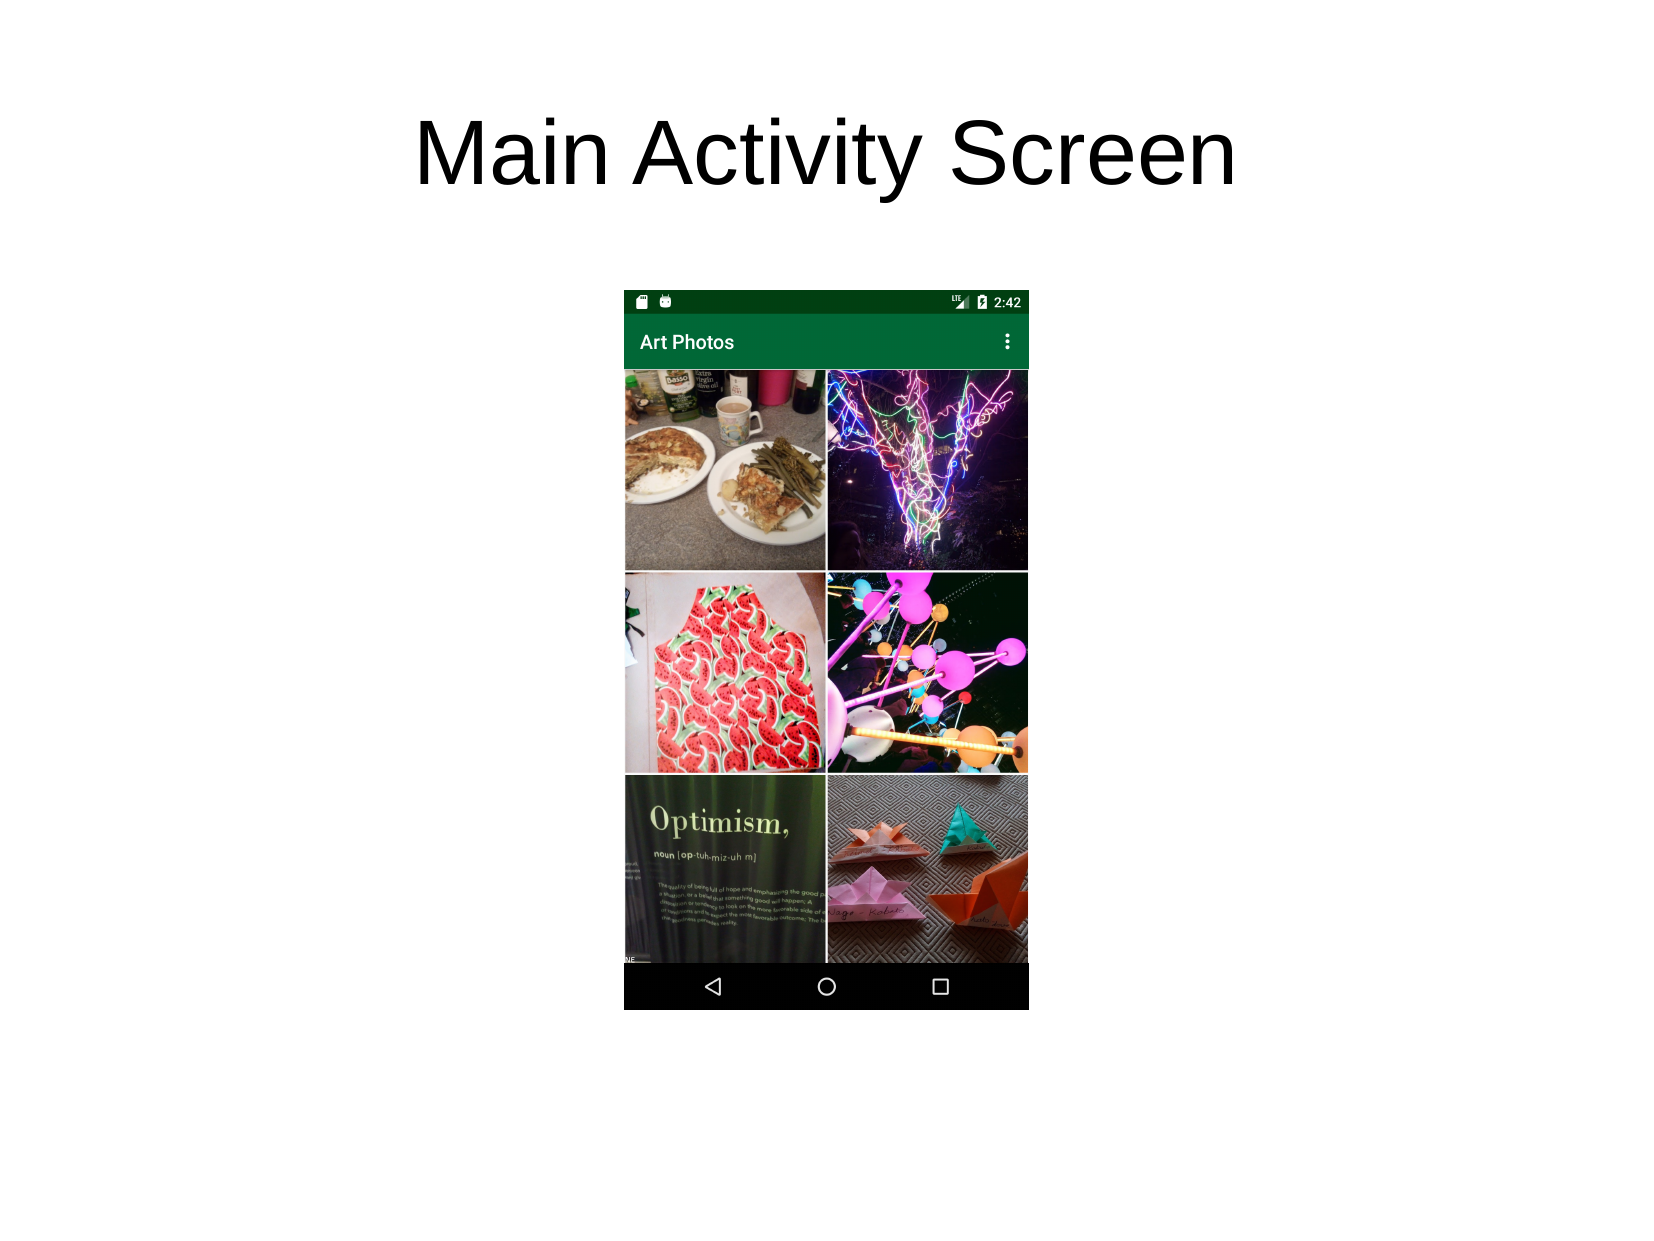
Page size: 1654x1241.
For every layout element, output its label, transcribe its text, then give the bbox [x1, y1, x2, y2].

picture [624, 290, 1029, 1010]
title Main Activity Screen [82, 49, 1571, 257]
